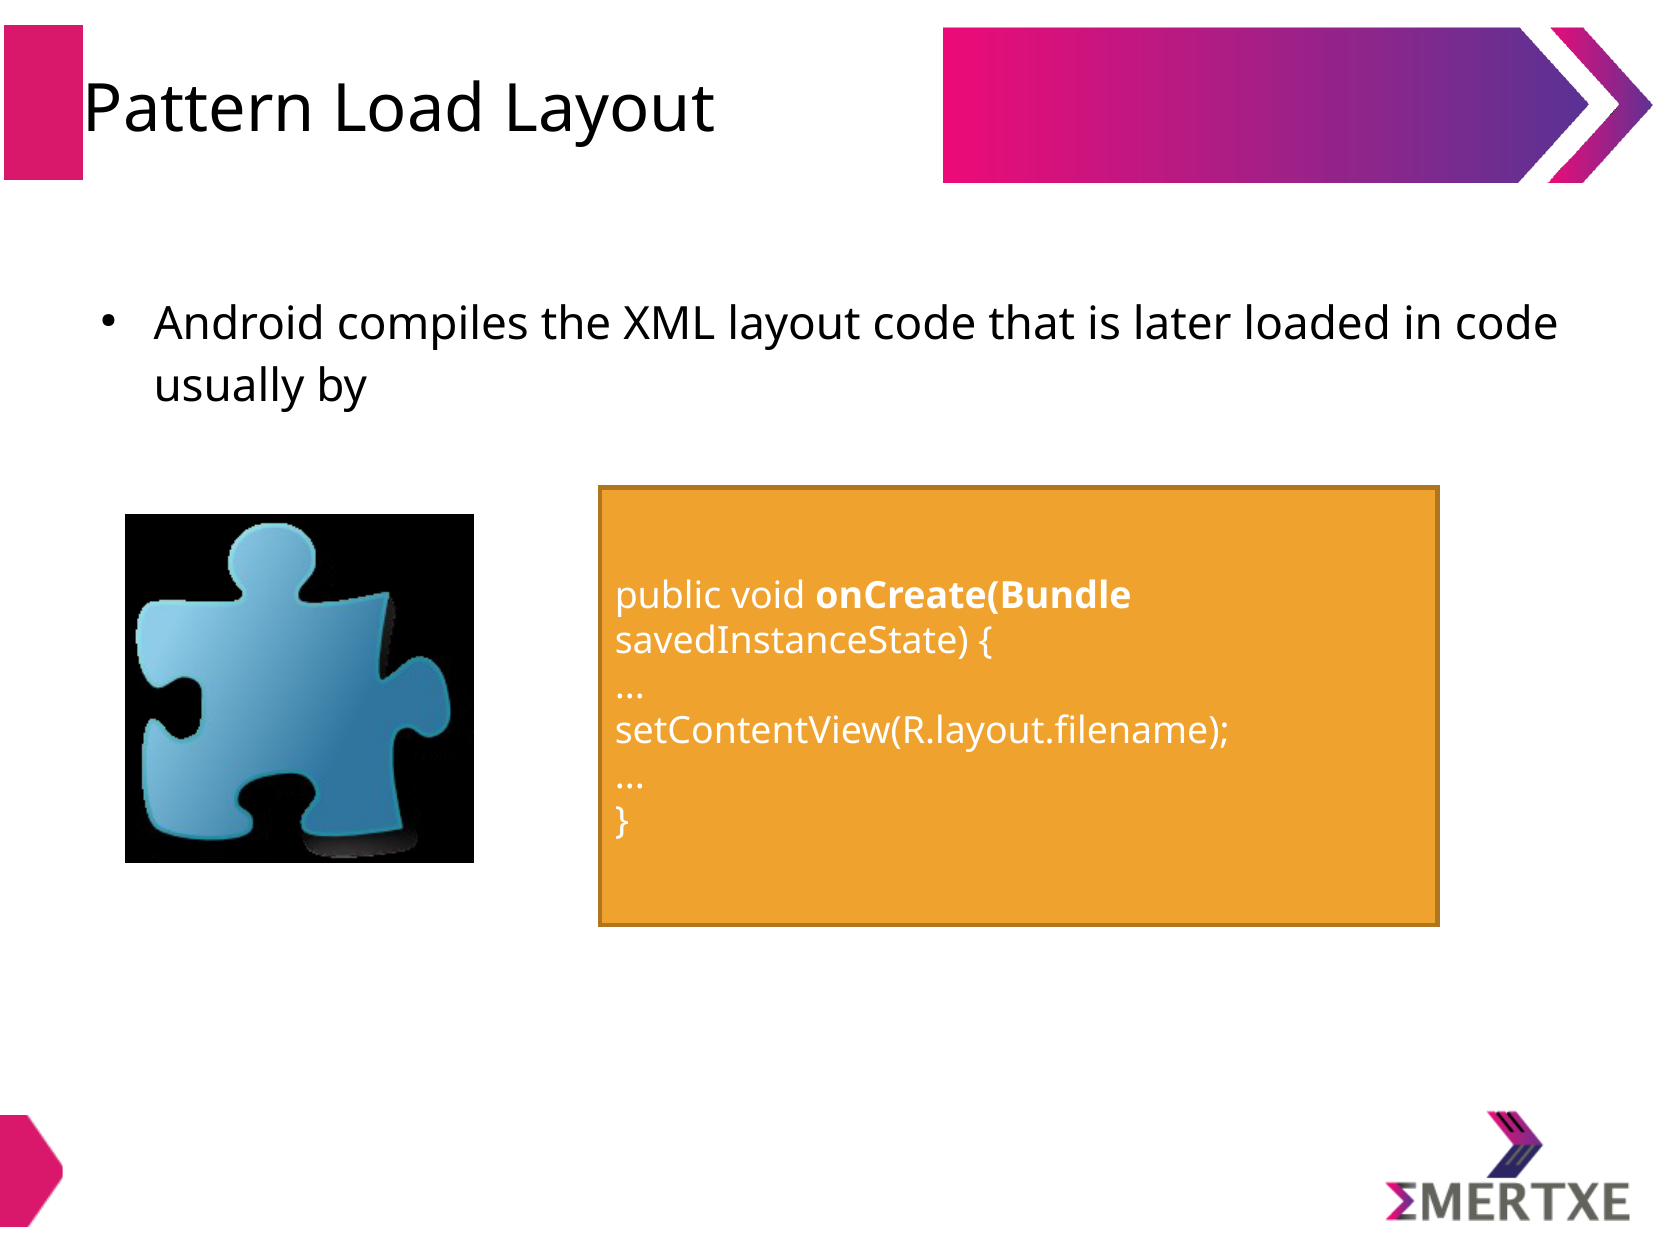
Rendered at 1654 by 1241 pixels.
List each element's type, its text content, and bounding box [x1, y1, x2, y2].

list Android compiles the XML layout code that is later loaded in code usually by [82, 290, 1571, 496]
picture [1385, 1107, 1631, 1221]
picture [125, 514, 474, 863]
title Pattern Load Layout [82, 2, 1571, 210]
picture [1571, 27, 1653, 183]
text_box public void onCreate(Bundle savedInstanceState) { ... setContentView(R.layout.filename); ... } [600, 487, 1438, 925]
